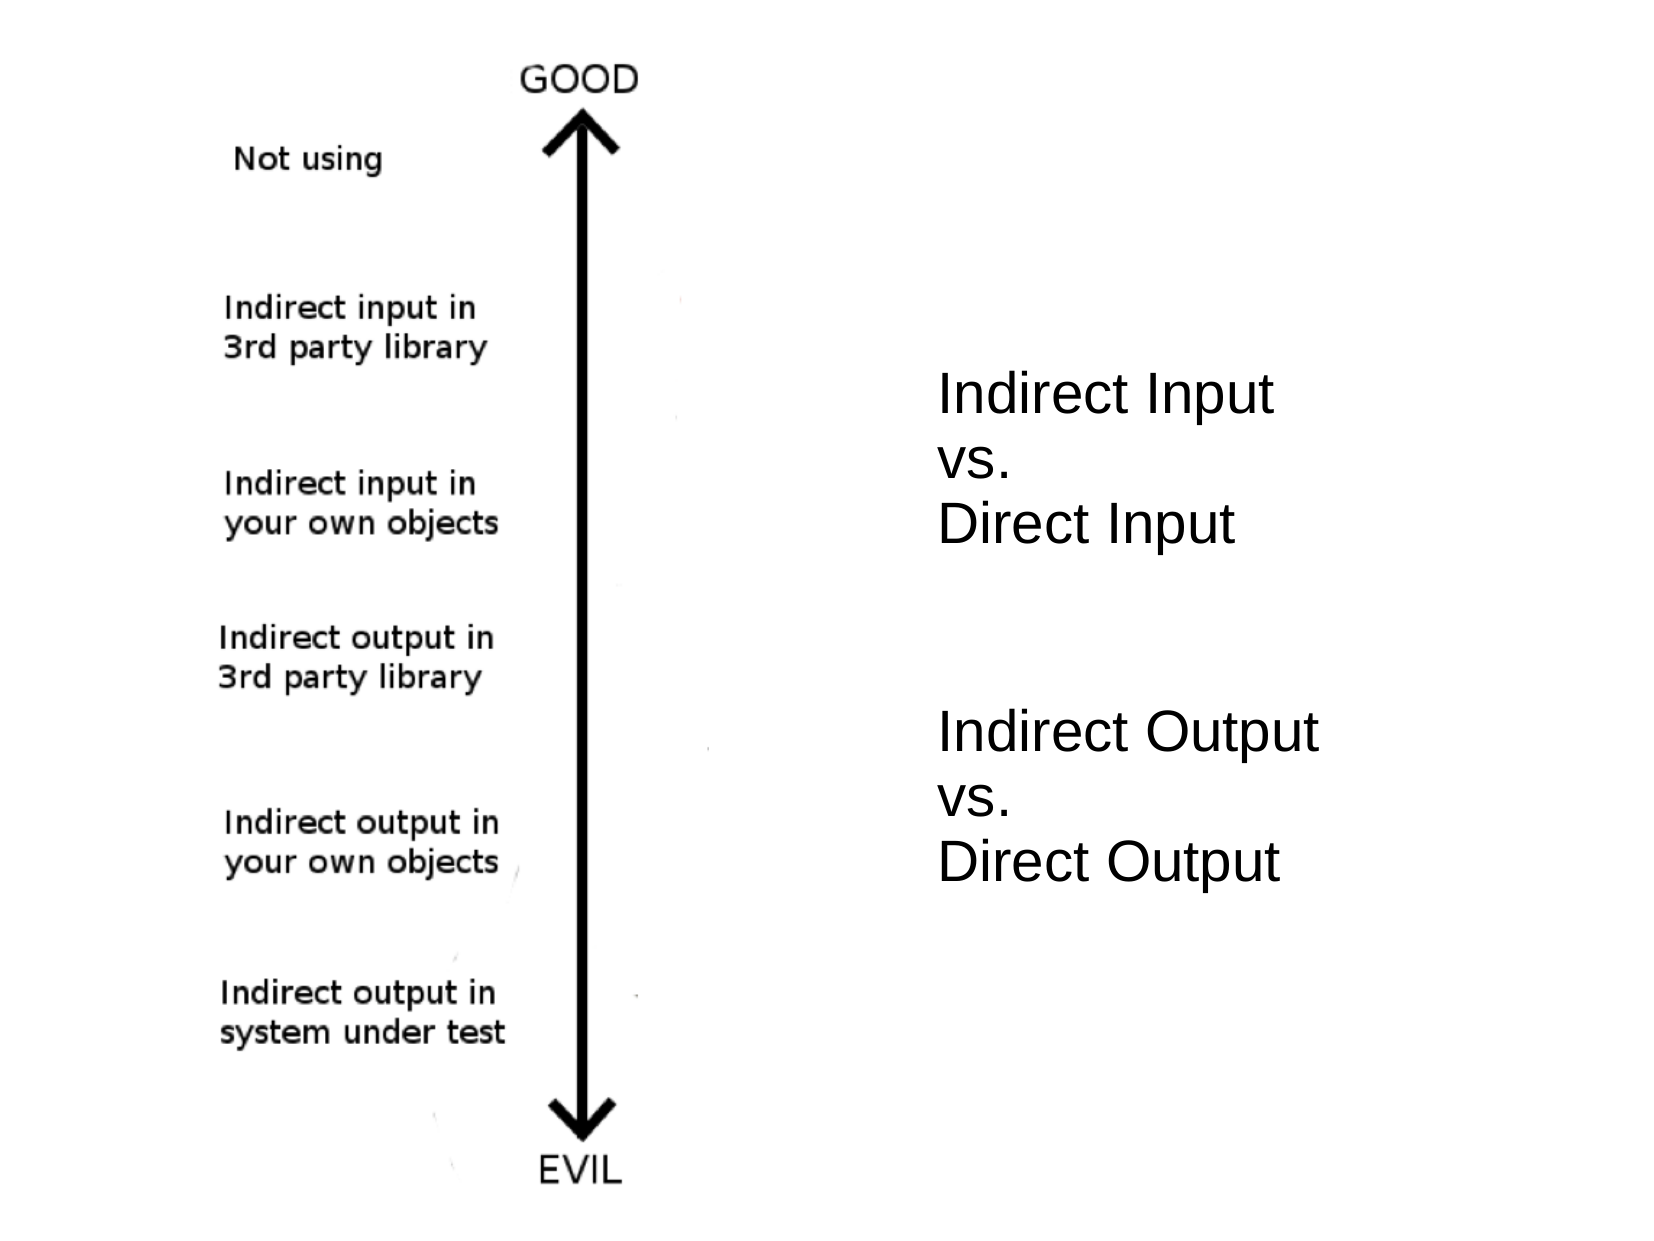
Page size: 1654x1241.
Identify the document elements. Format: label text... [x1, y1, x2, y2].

list Indirect Input vs. Direct Input Indirect Output vs. Direct Output [937, 204, 1560, 1051]
picture [201, 34, 709, 1206]
